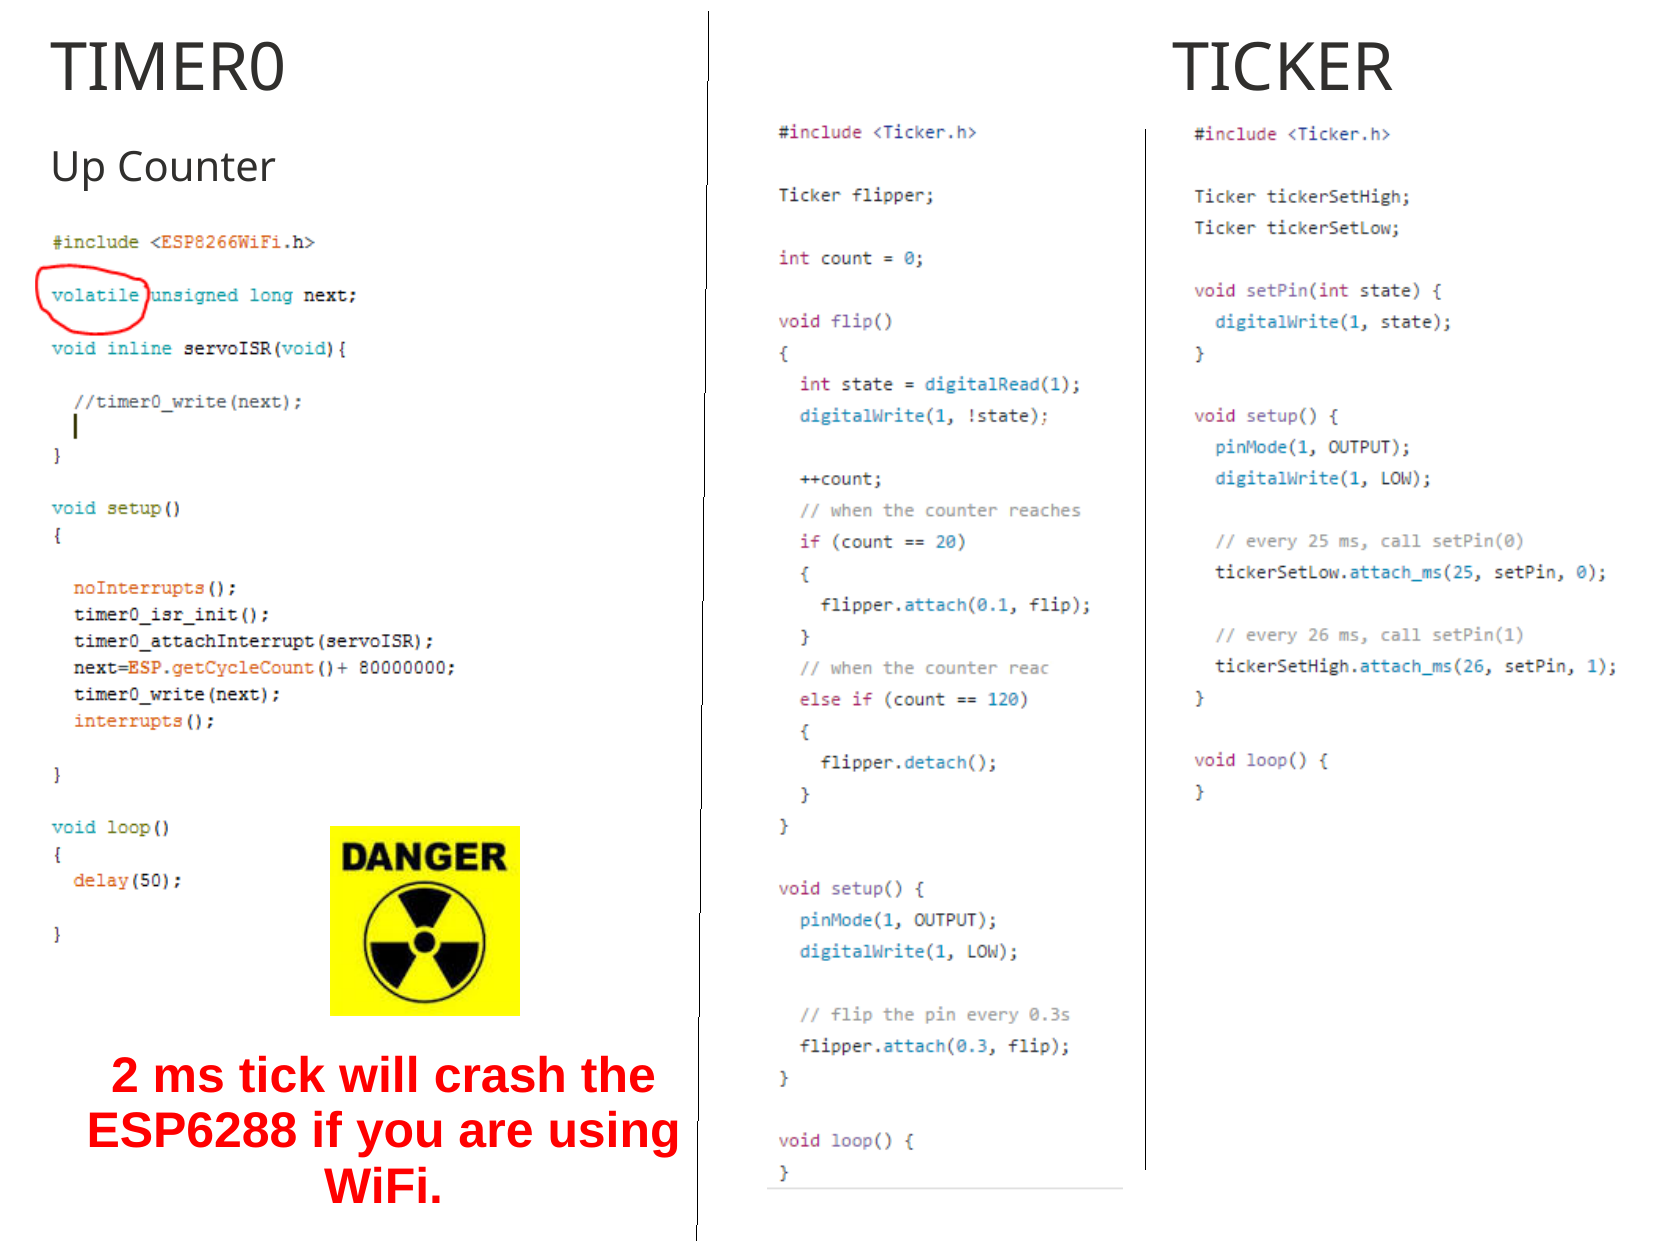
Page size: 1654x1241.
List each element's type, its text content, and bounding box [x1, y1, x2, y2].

text_box TIMER0 Up Counter [35, 11, 662, 216]
picture [1186, 120, 1654, 807]
picture [767, 118, 1123, 1191]
text_box TICKER [1157, 11, 1501, 121]
text_box 2 ms tick will crash the ESP6288 if you are using WiFi. [47, 1039, 721, 1222]
picture [35, 231, 520, 1016]
